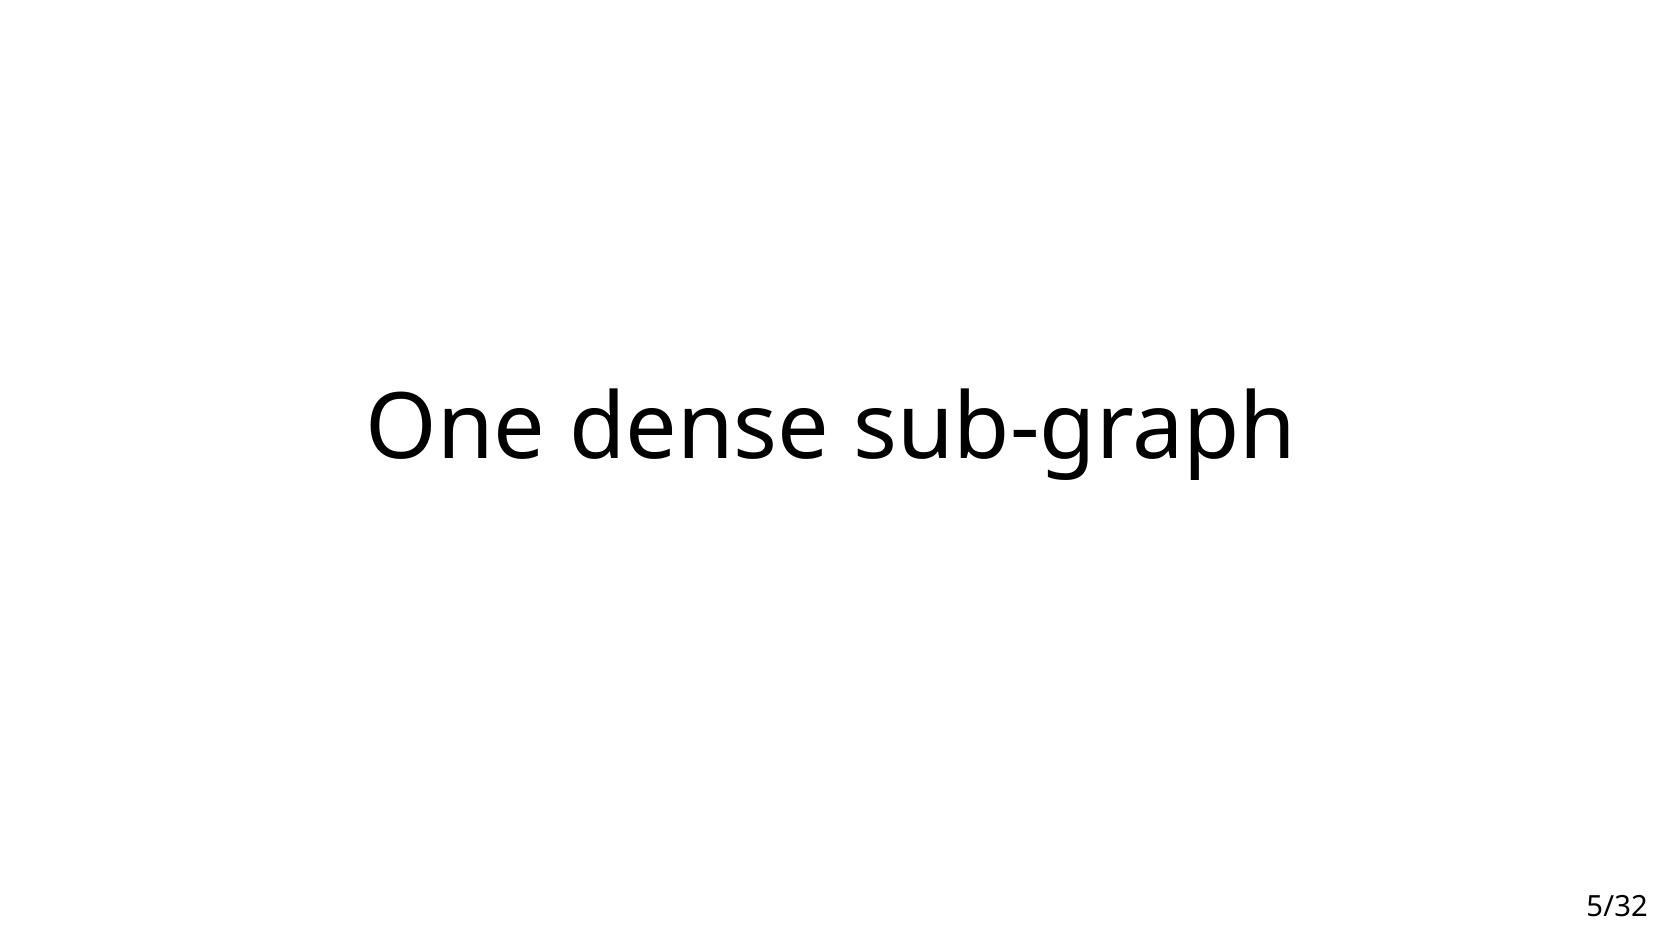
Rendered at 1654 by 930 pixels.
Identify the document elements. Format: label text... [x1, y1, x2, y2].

title One dense sub-graph [87, 344, 1576, 501]
